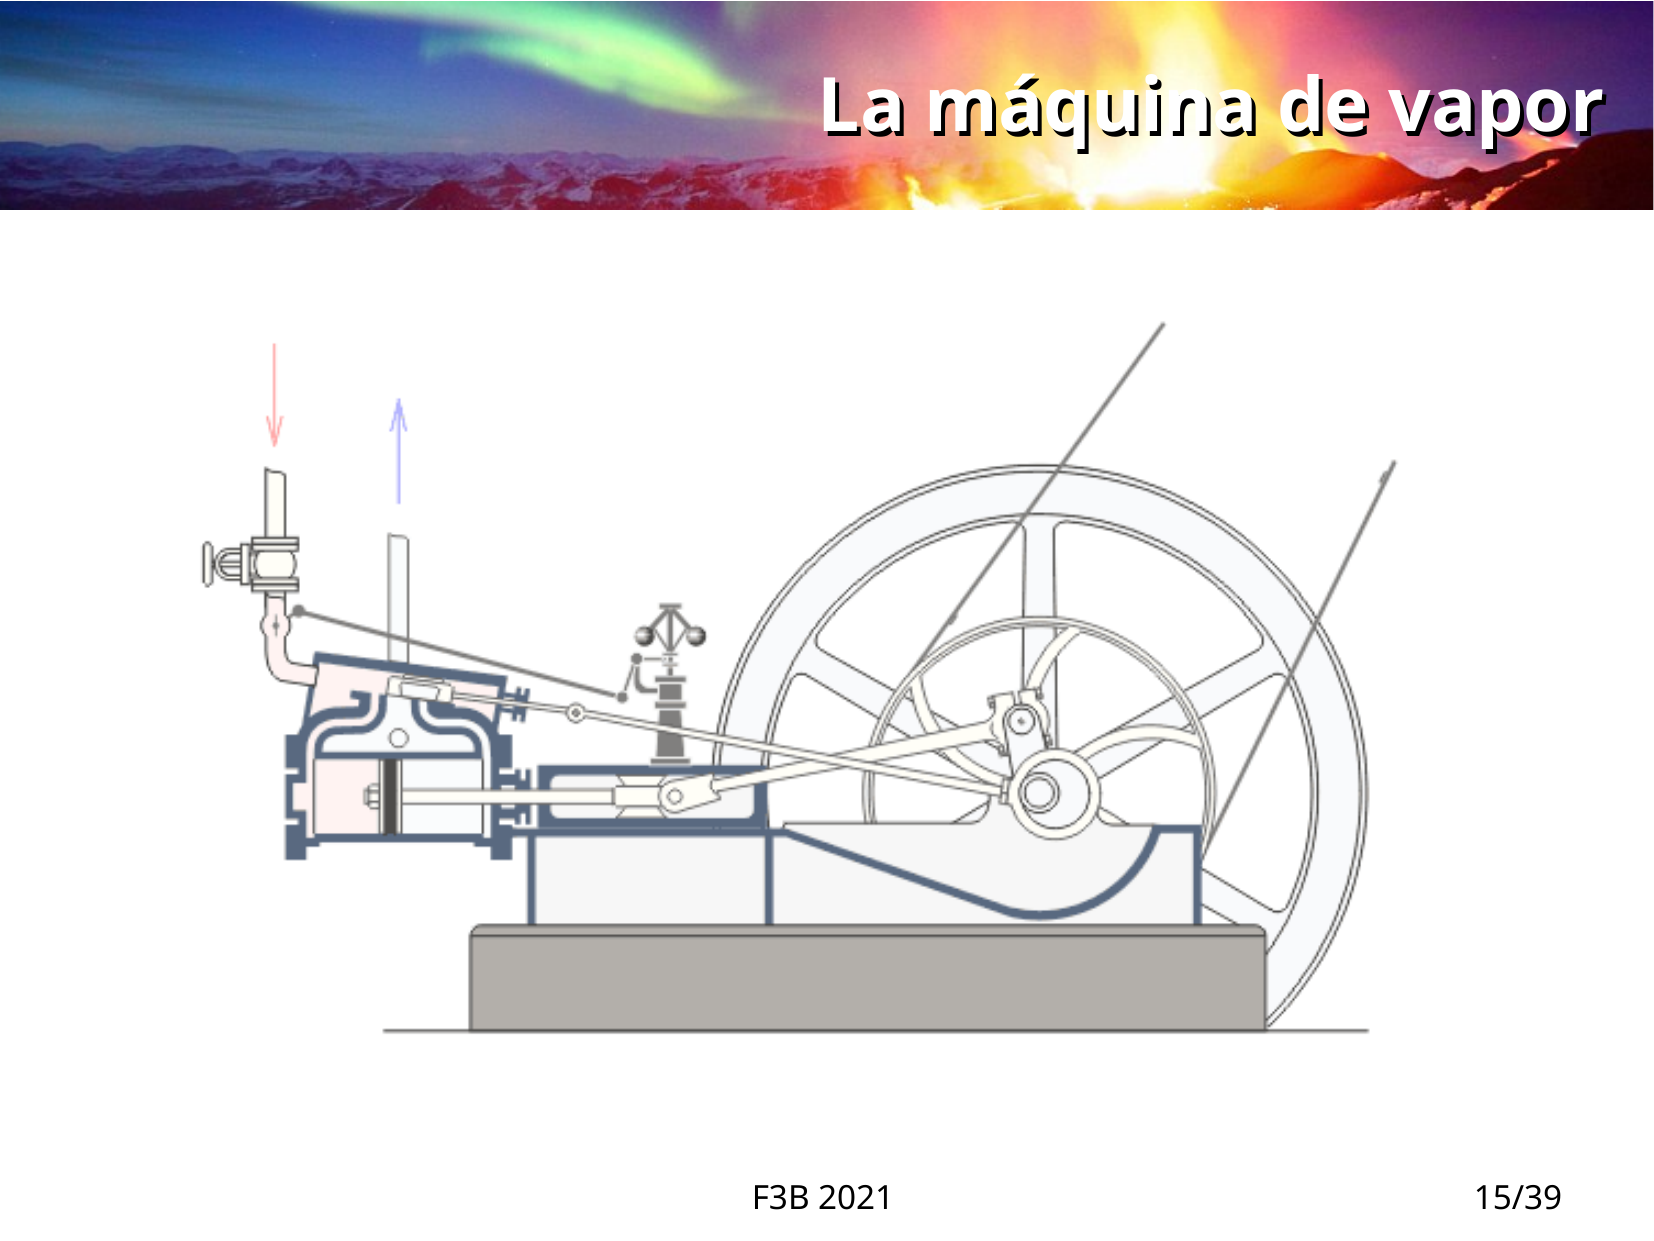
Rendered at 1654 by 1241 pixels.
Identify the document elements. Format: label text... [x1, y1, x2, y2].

picture [133, 254, 1517, 1156]
title La máquina de vapor [45, 15, 1606, 191]
picture [0, 1, 1654, 210]
